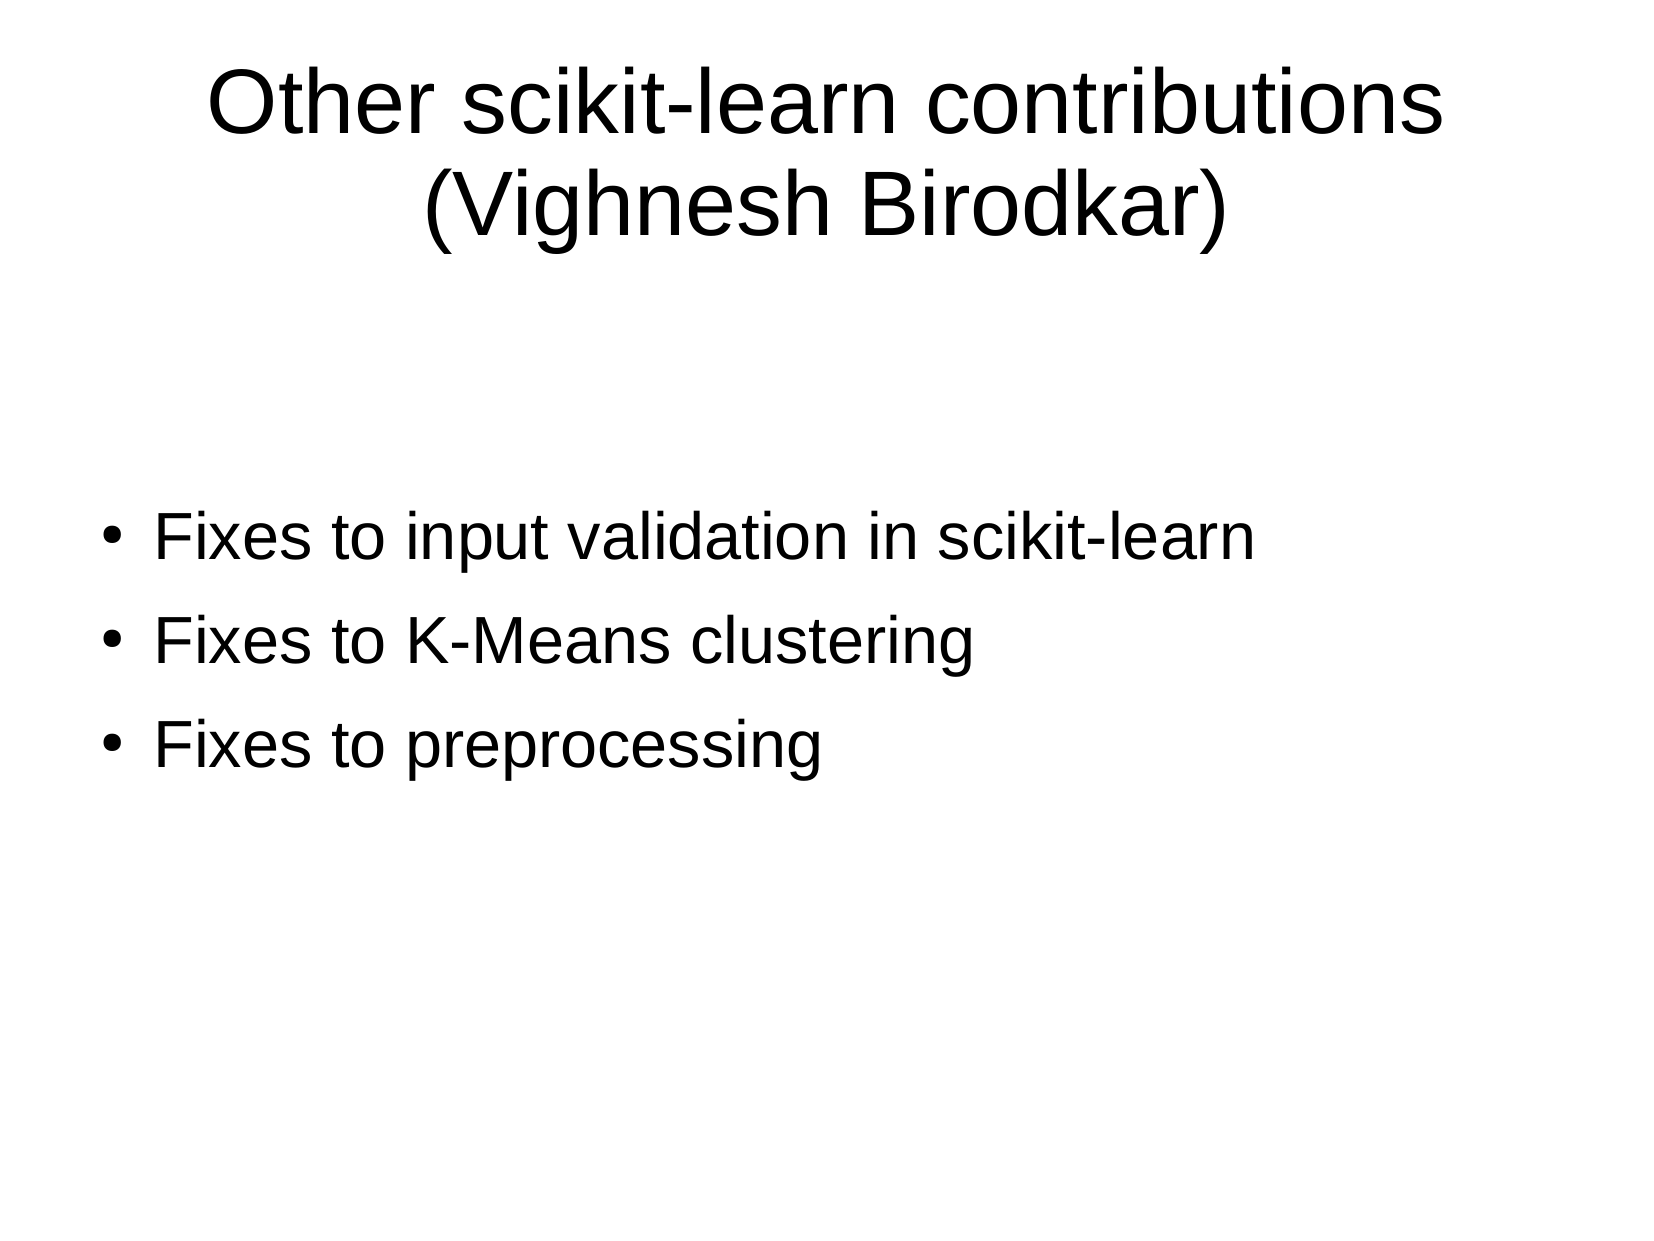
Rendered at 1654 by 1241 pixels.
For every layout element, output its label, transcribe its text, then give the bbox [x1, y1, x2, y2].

list Fixes to input validation in scikit-learn Fixes to K-Means clustering Fixes to preprocessing [82, 290, 1571, 1010]
title Other scikit-learn contributions (Vighnesh Birodkar) [82, 49, 1571, 257]
